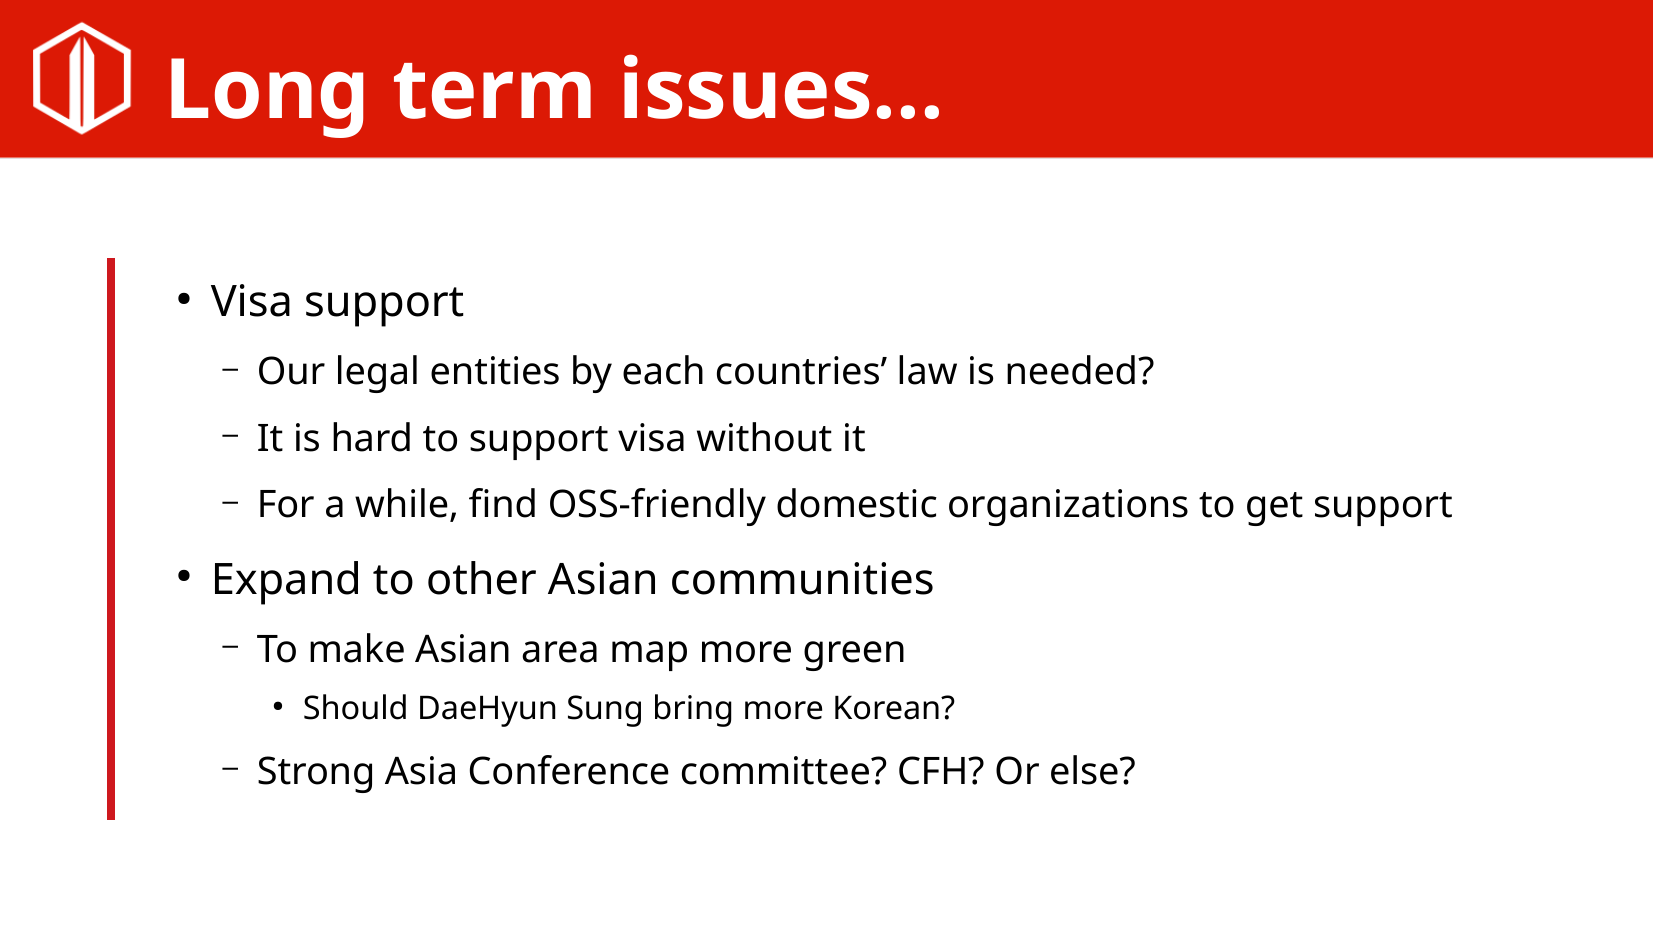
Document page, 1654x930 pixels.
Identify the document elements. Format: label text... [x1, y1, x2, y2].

picture [0, 0, 1653, 930]
list Visa support Our legal entities by each countries’ law is needed? It is hard to support visa without it For a while, find OSS-friendly domestic organizations to get support Expand to other Asian communities To make Asian area map more green Should DaeHyun Sung bring more Korean? Strong Asia Conference committee? CFH? Or else? [164, 270, 1571, 810]
title Long term issues... [164, 36, 1571, 136]
